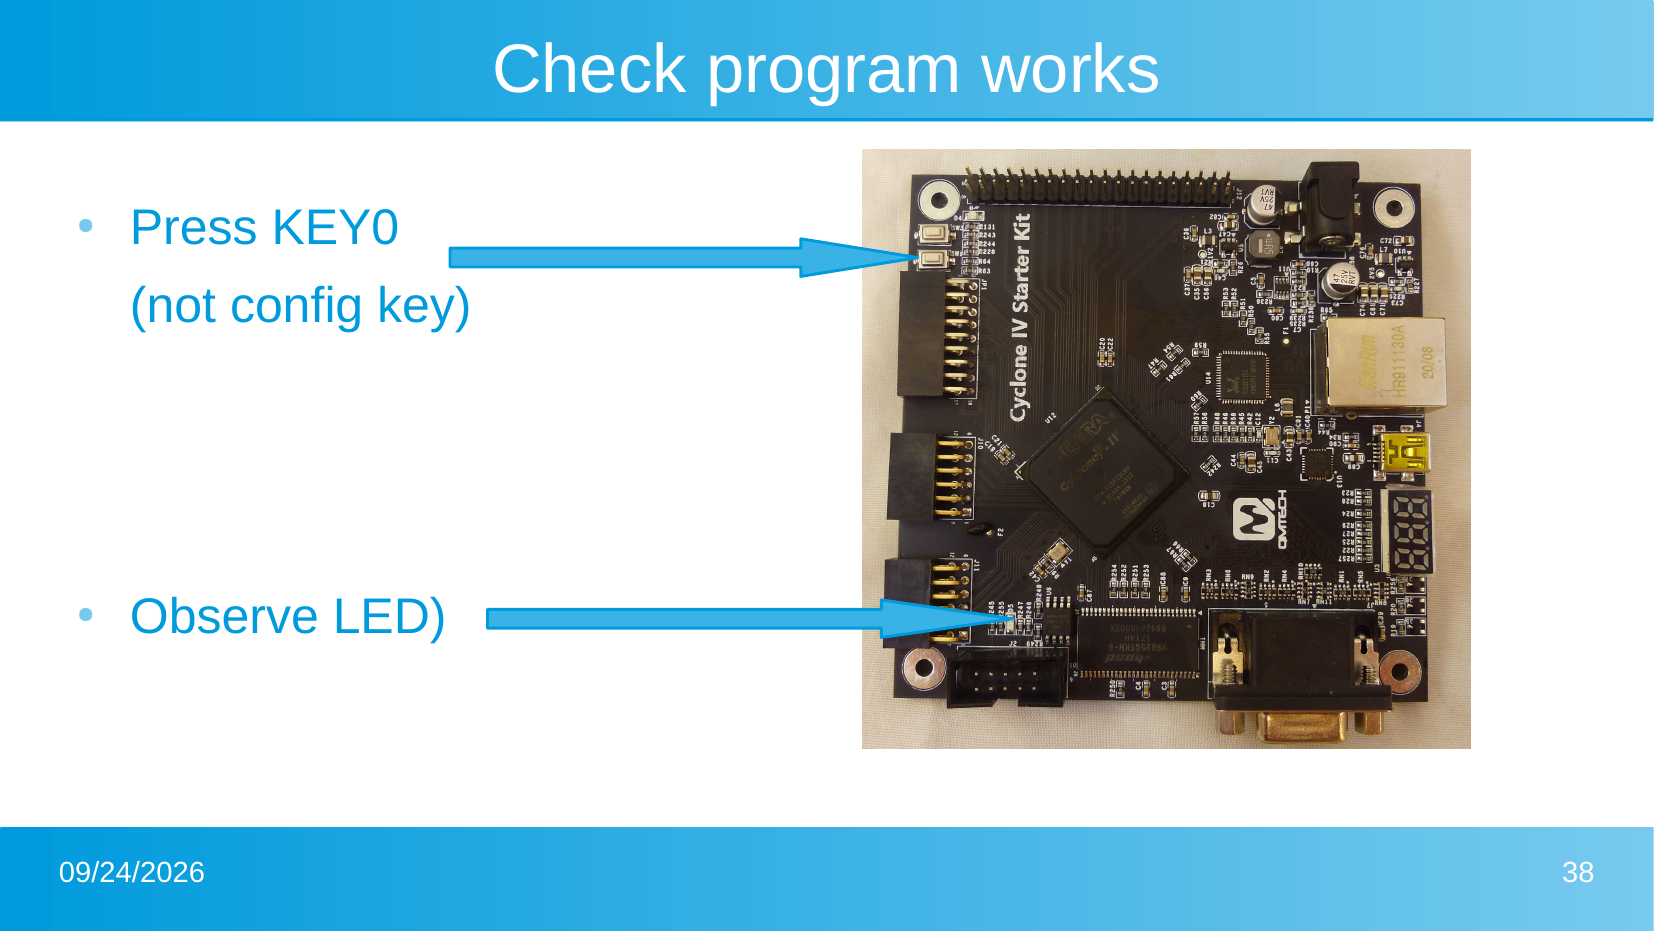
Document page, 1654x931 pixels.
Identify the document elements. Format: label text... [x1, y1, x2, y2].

list Press KEY0 (not config key) Observe LED) [59, 199, 788, 780]
text_box [450, 238, 918, 277]
title Check program works [59, 29, 1595, 108]
picture [862, 149, 1471, 749]
text_box [487, 599, 1013, 638]
